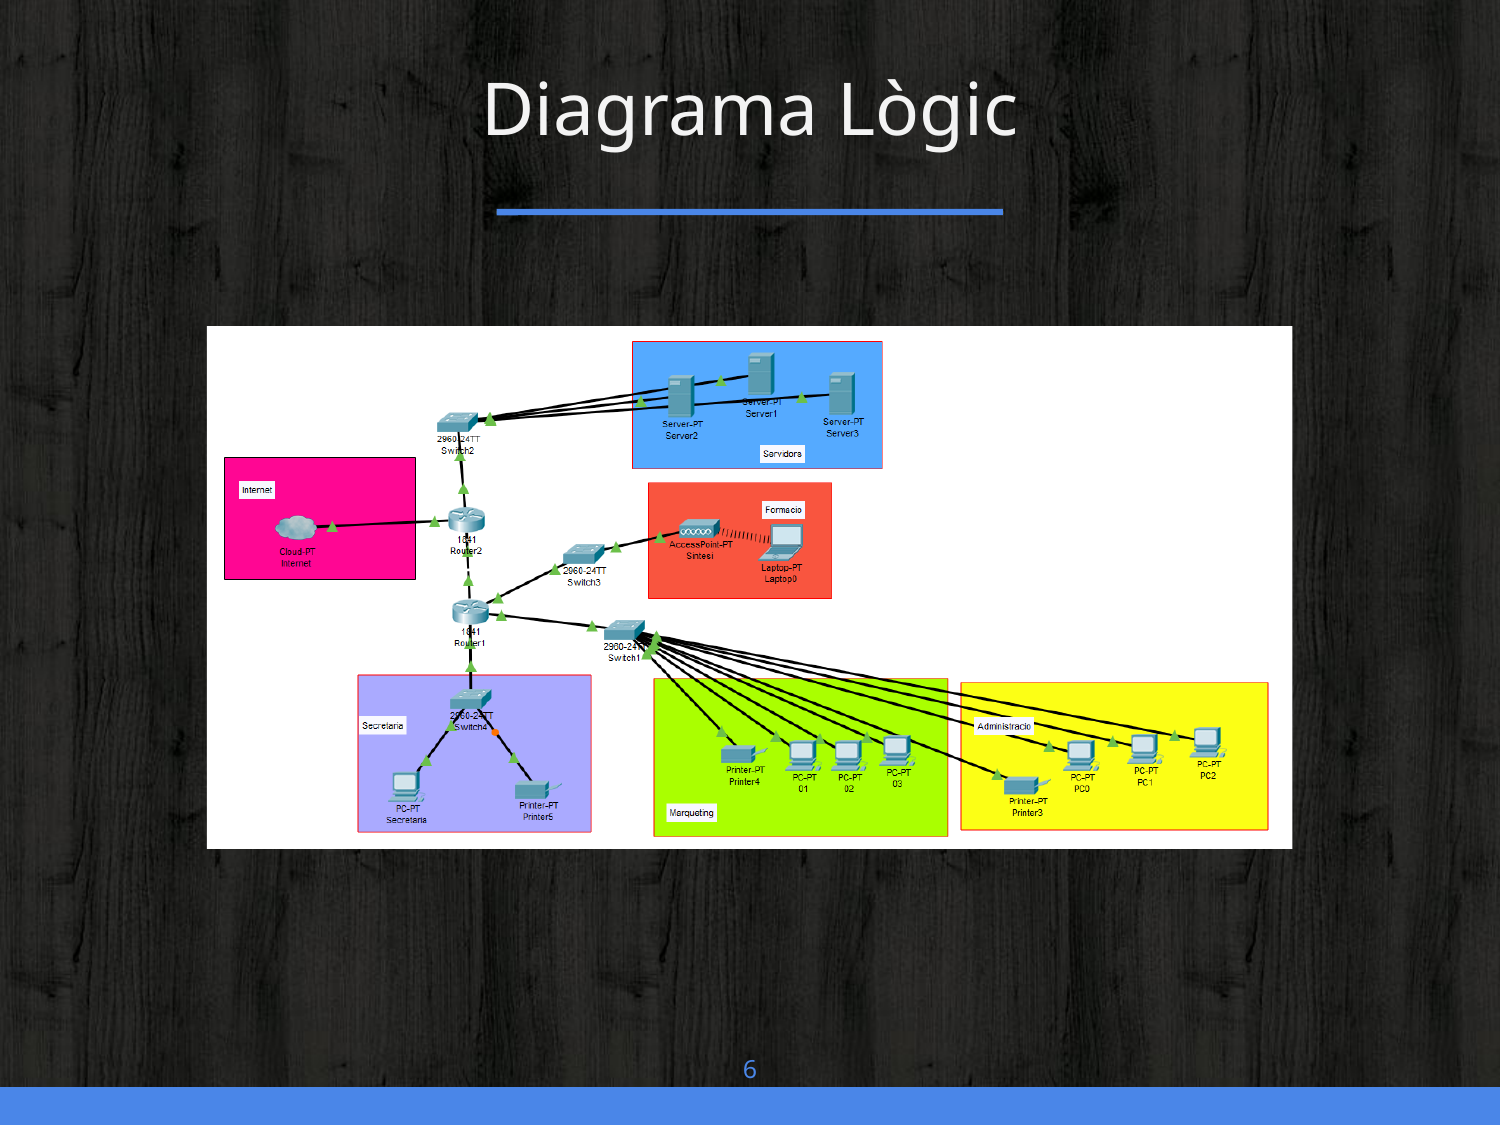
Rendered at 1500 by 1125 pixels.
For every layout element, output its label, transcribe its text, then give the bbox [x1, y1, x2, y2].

title Diagrama Lògic [75, 0, 1425, 213]
slide_number 6 [705, 1038, 795, 1087]
picture [0, 0, 1500, 1087]
text_box [0, 1087, 1500, 1125]
